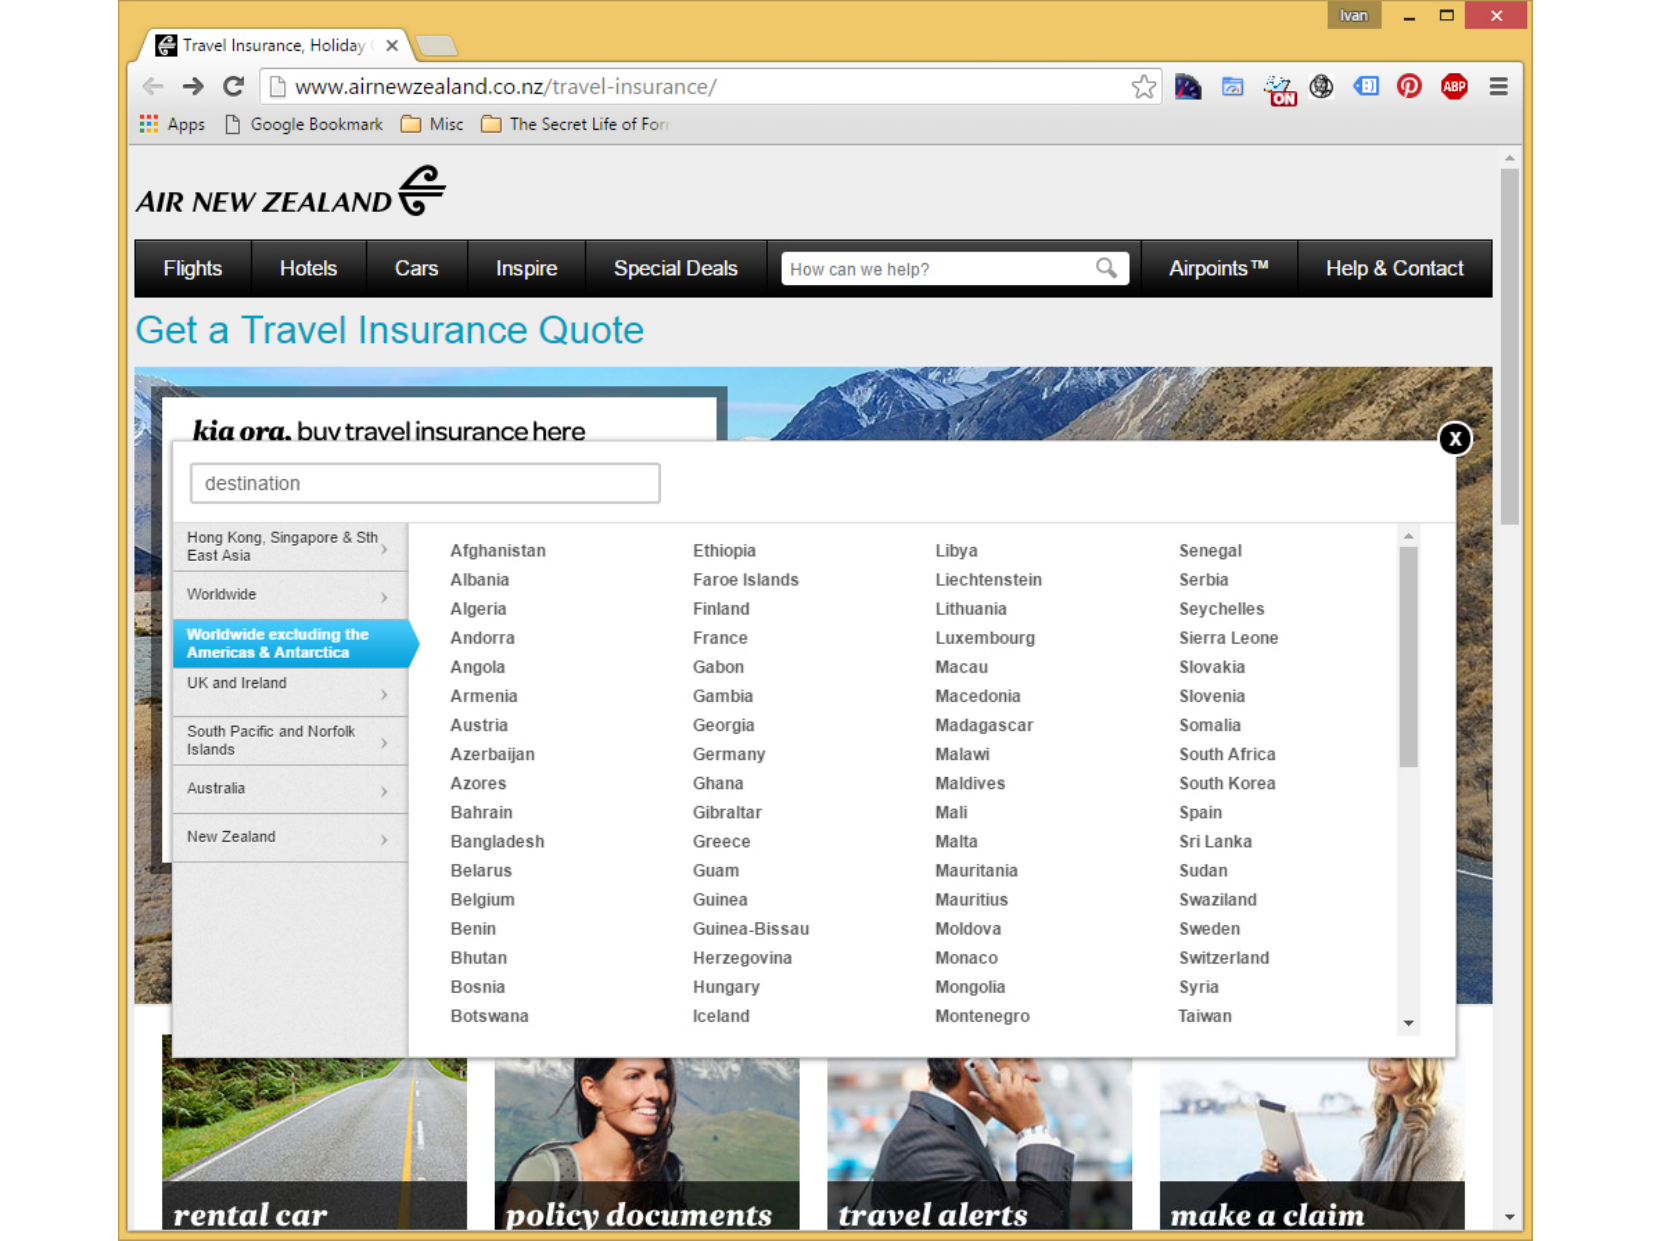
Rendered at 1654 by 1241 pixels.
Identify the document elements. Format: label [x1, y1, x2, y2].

picture [118, 0, 1533, 1241]
